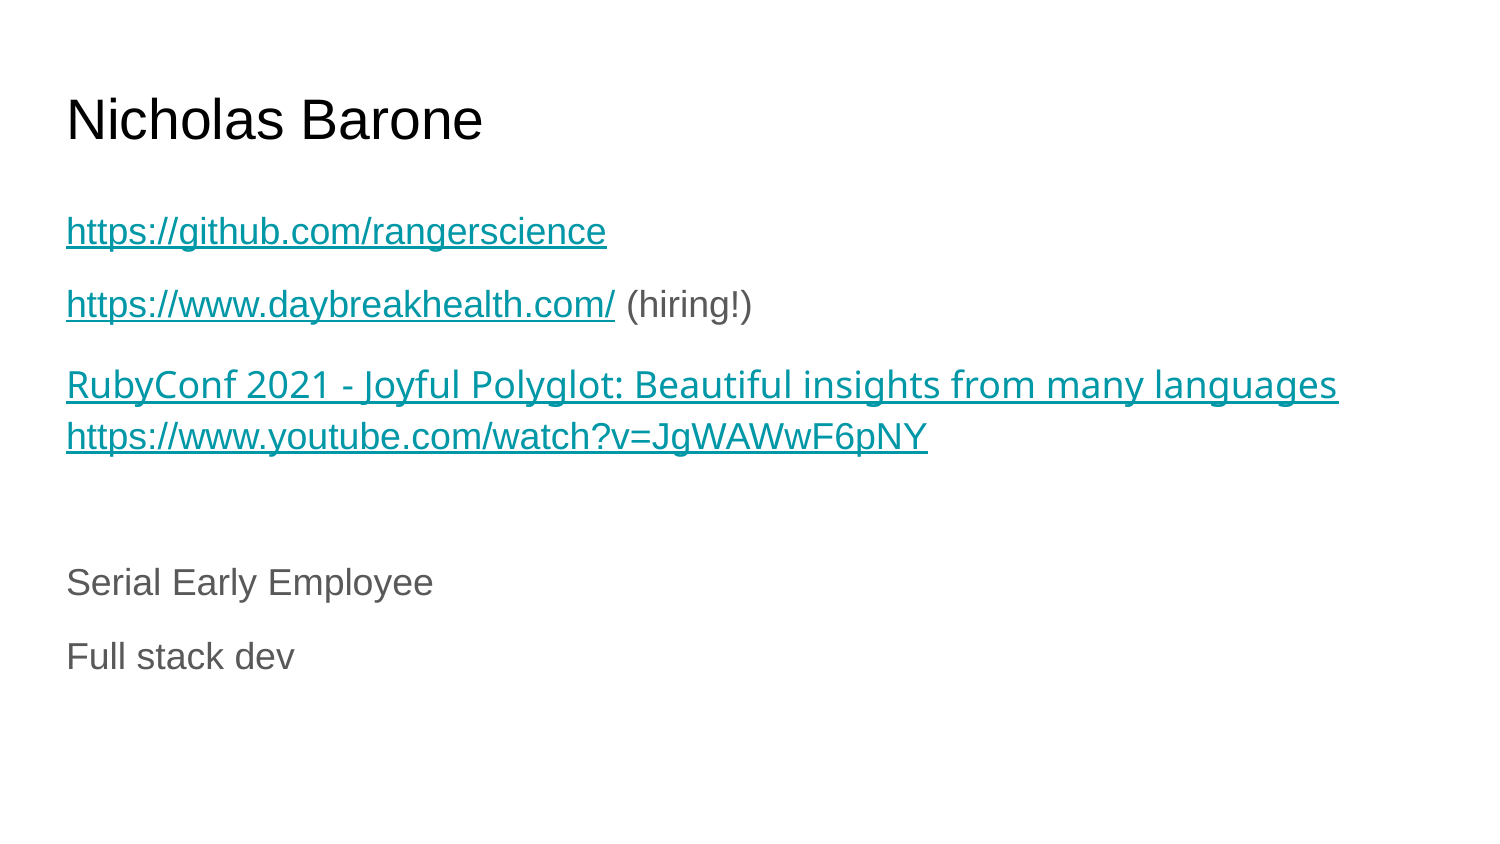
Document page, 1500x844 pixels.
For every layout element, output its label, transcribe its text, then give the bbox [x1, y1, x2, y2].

title Nicholas Barone [51, 72, 1449, 167]
list https://github.com/rangerscience https://www.daybreakhealth.com/ (hiring!) RubyConf 2021 - Joyful Polyglot: Beautiful insights from many languages https://www.youtube.com/watch?v=JgWAWwF6pNY Serial Early Employee Full stack dev [51, 189, 1449, 750]
